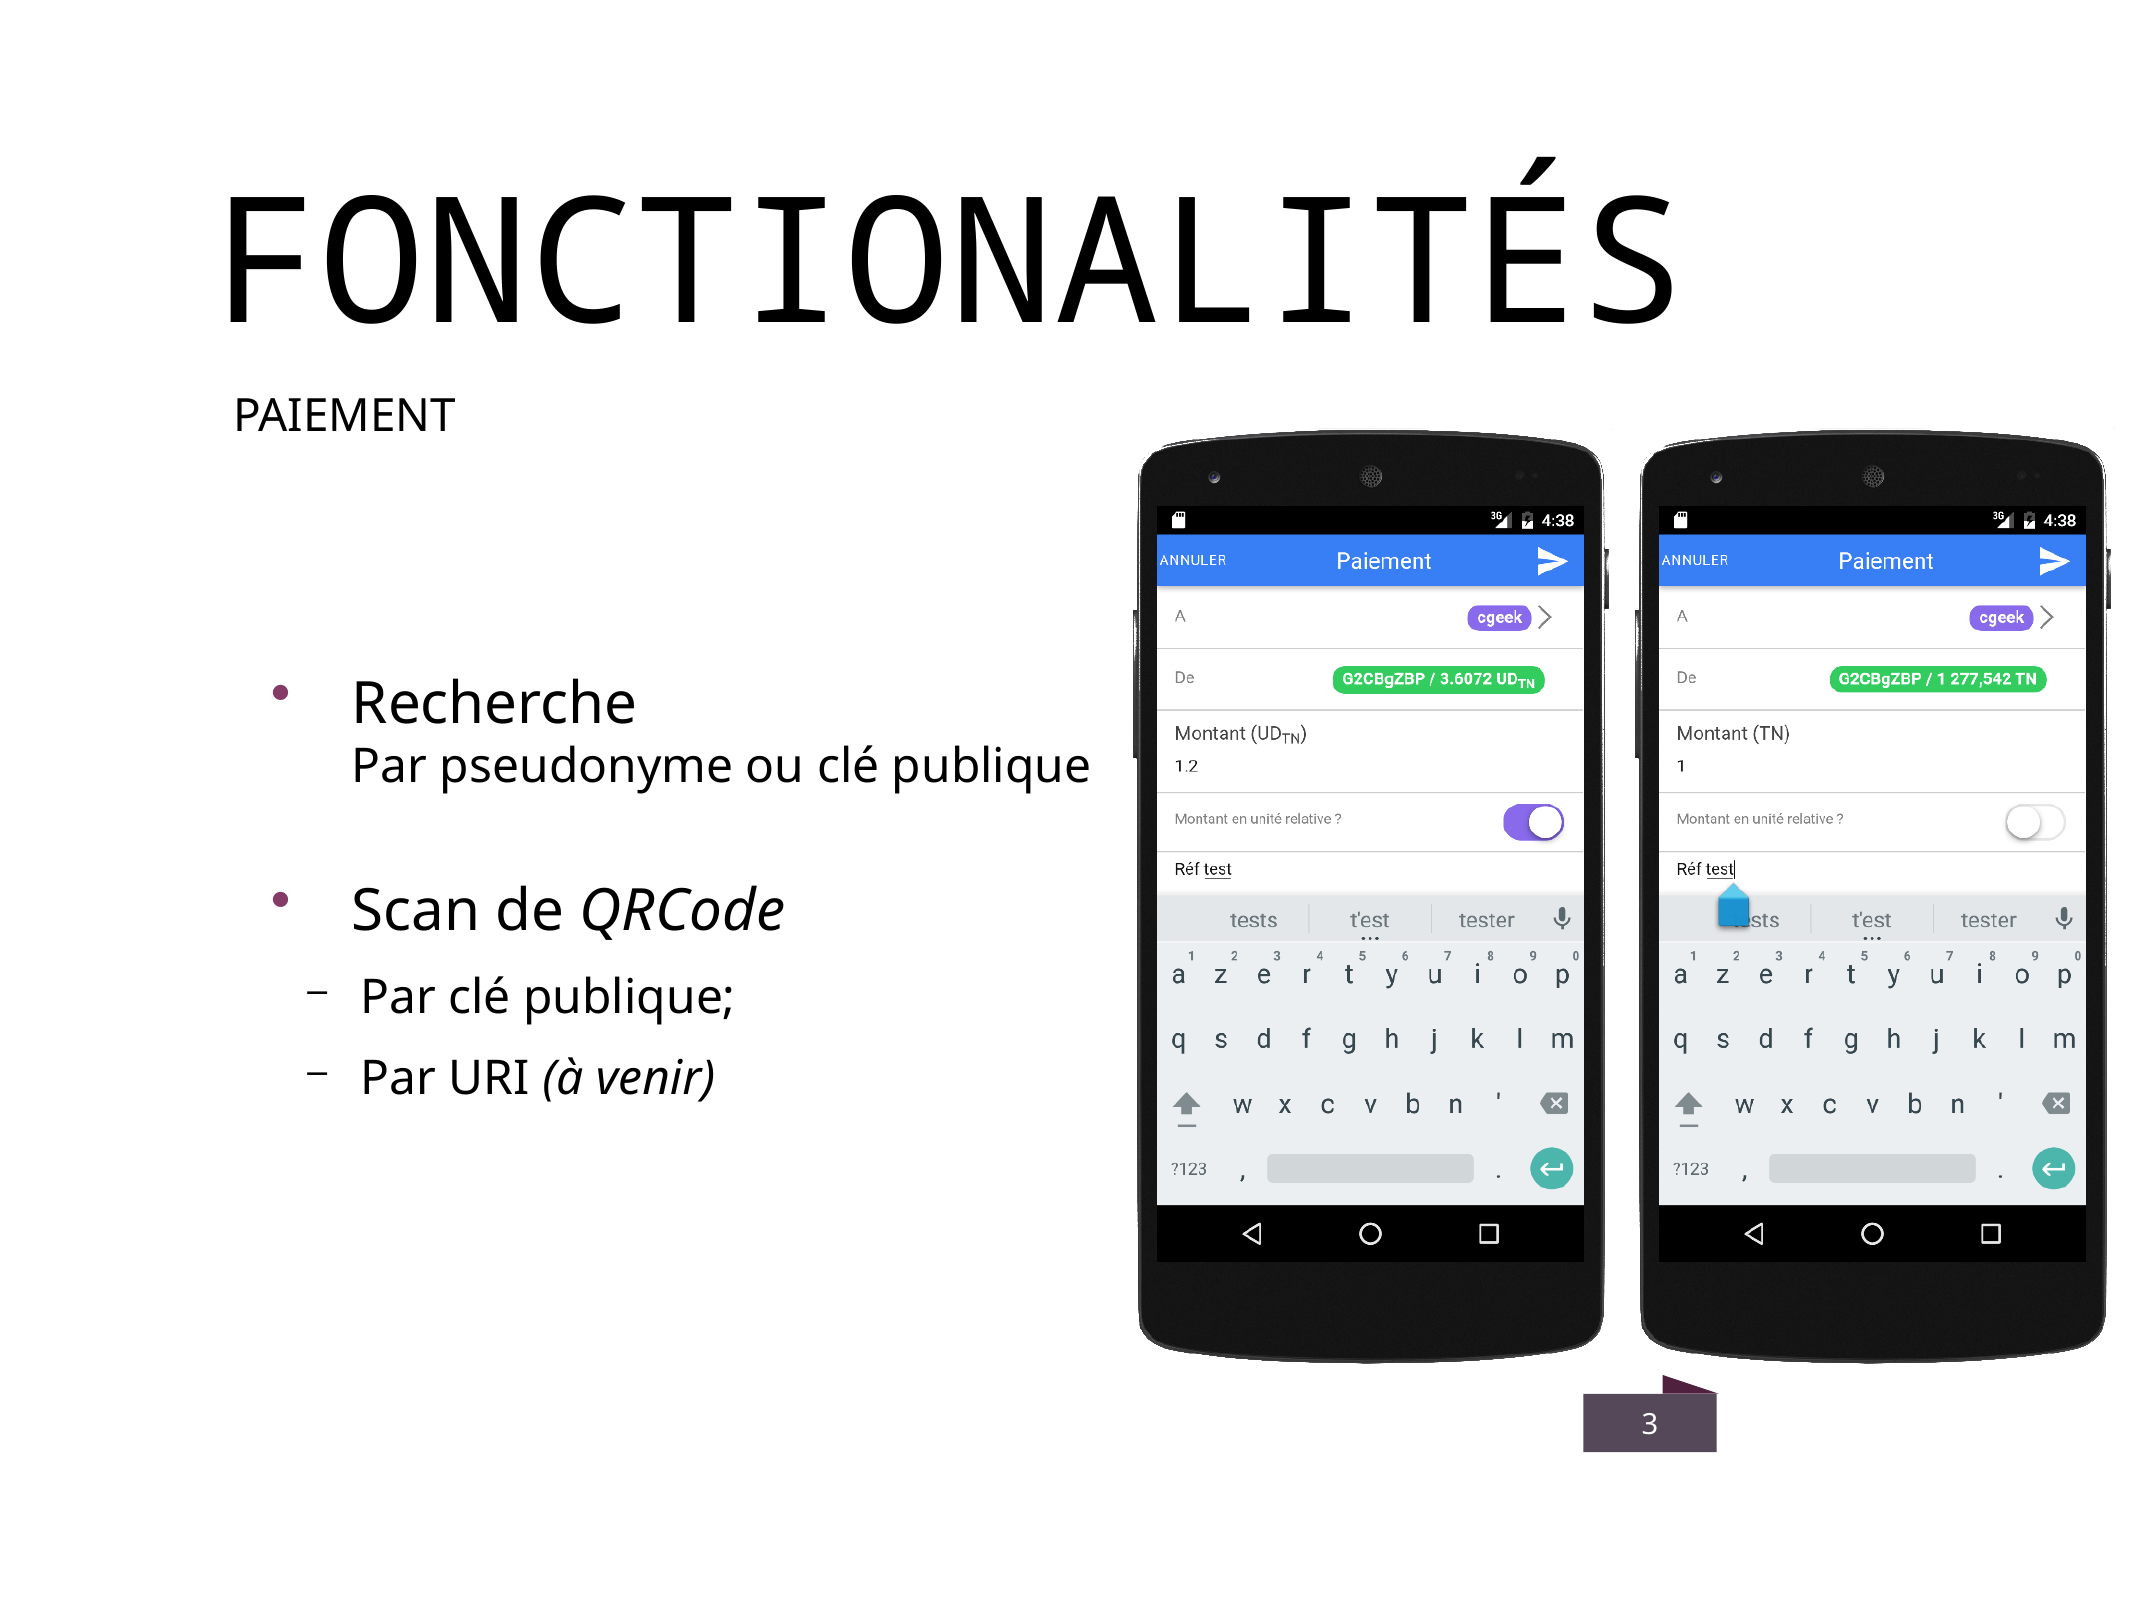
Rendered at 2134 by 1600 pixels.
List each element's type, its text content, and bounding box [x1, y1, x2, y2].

picture [1629, 428, 2115, 1365]
title Fonctionalités [206, 141, 1923, 363]
list Recherche Par pseudonyme ou clé publique Scan de QRCode Par clé publique; Par URI (à venir) [210, 539, 1113, 1230]
picture [1127, 428, 1613, 1365]
list PAIEMENT [225, 370, 1063, 457]
list 3 [1583, 1393, 1717, 1453]
